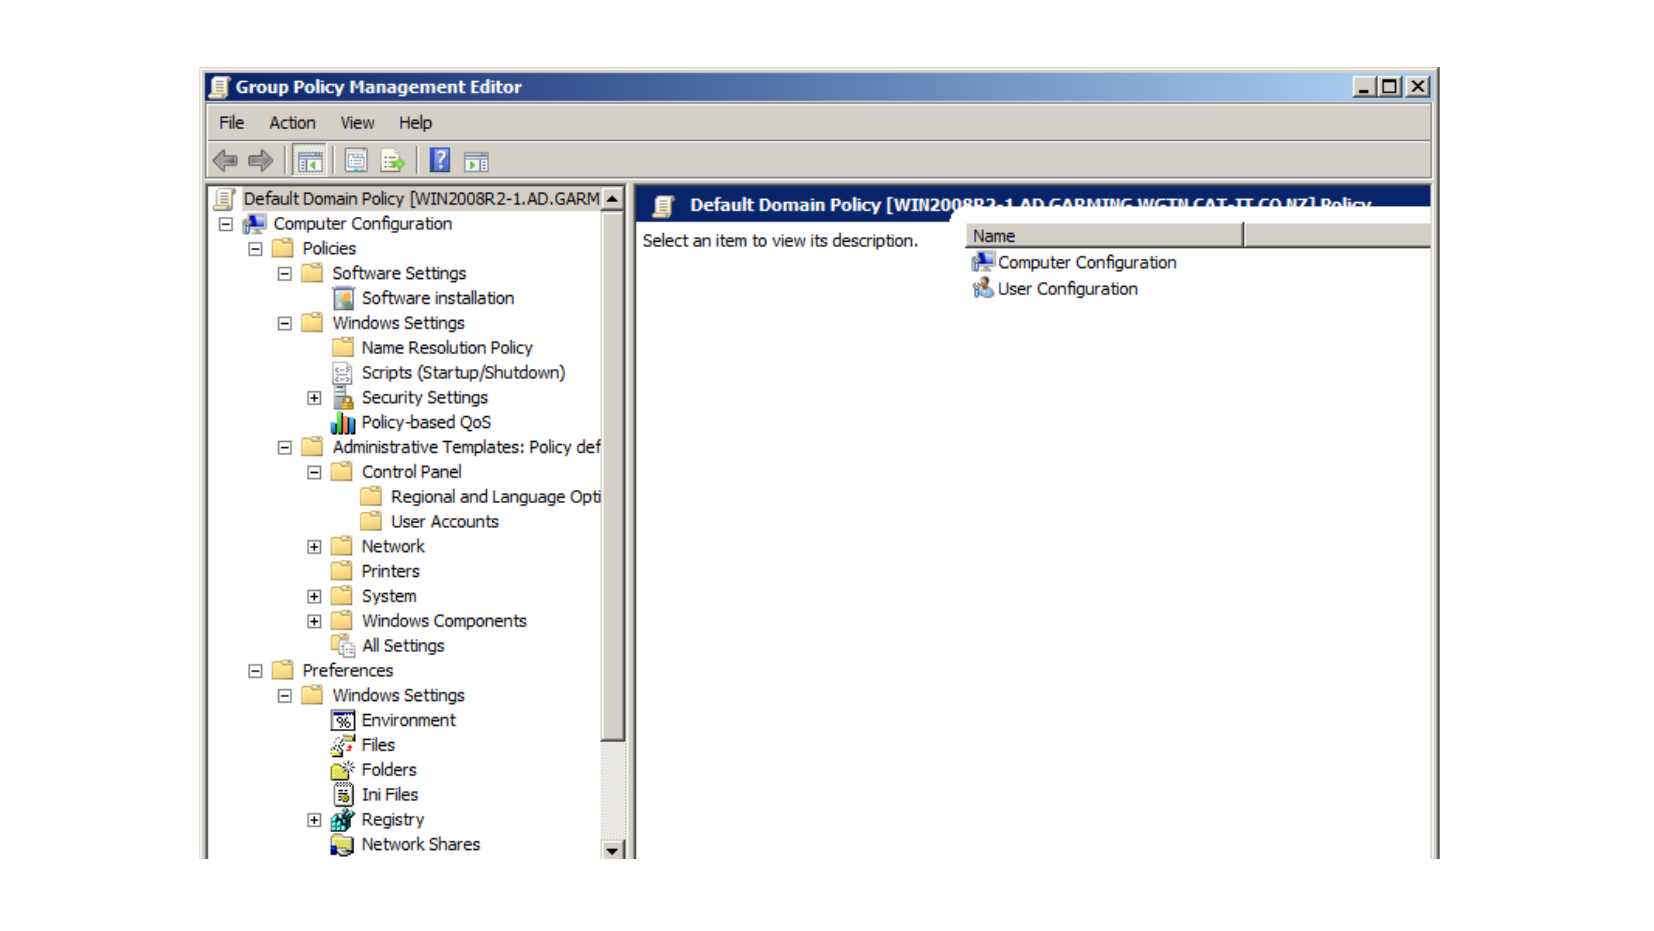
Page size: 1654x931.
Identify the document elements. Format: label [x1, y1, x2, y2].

picture [199, 67, 1440, 859]
